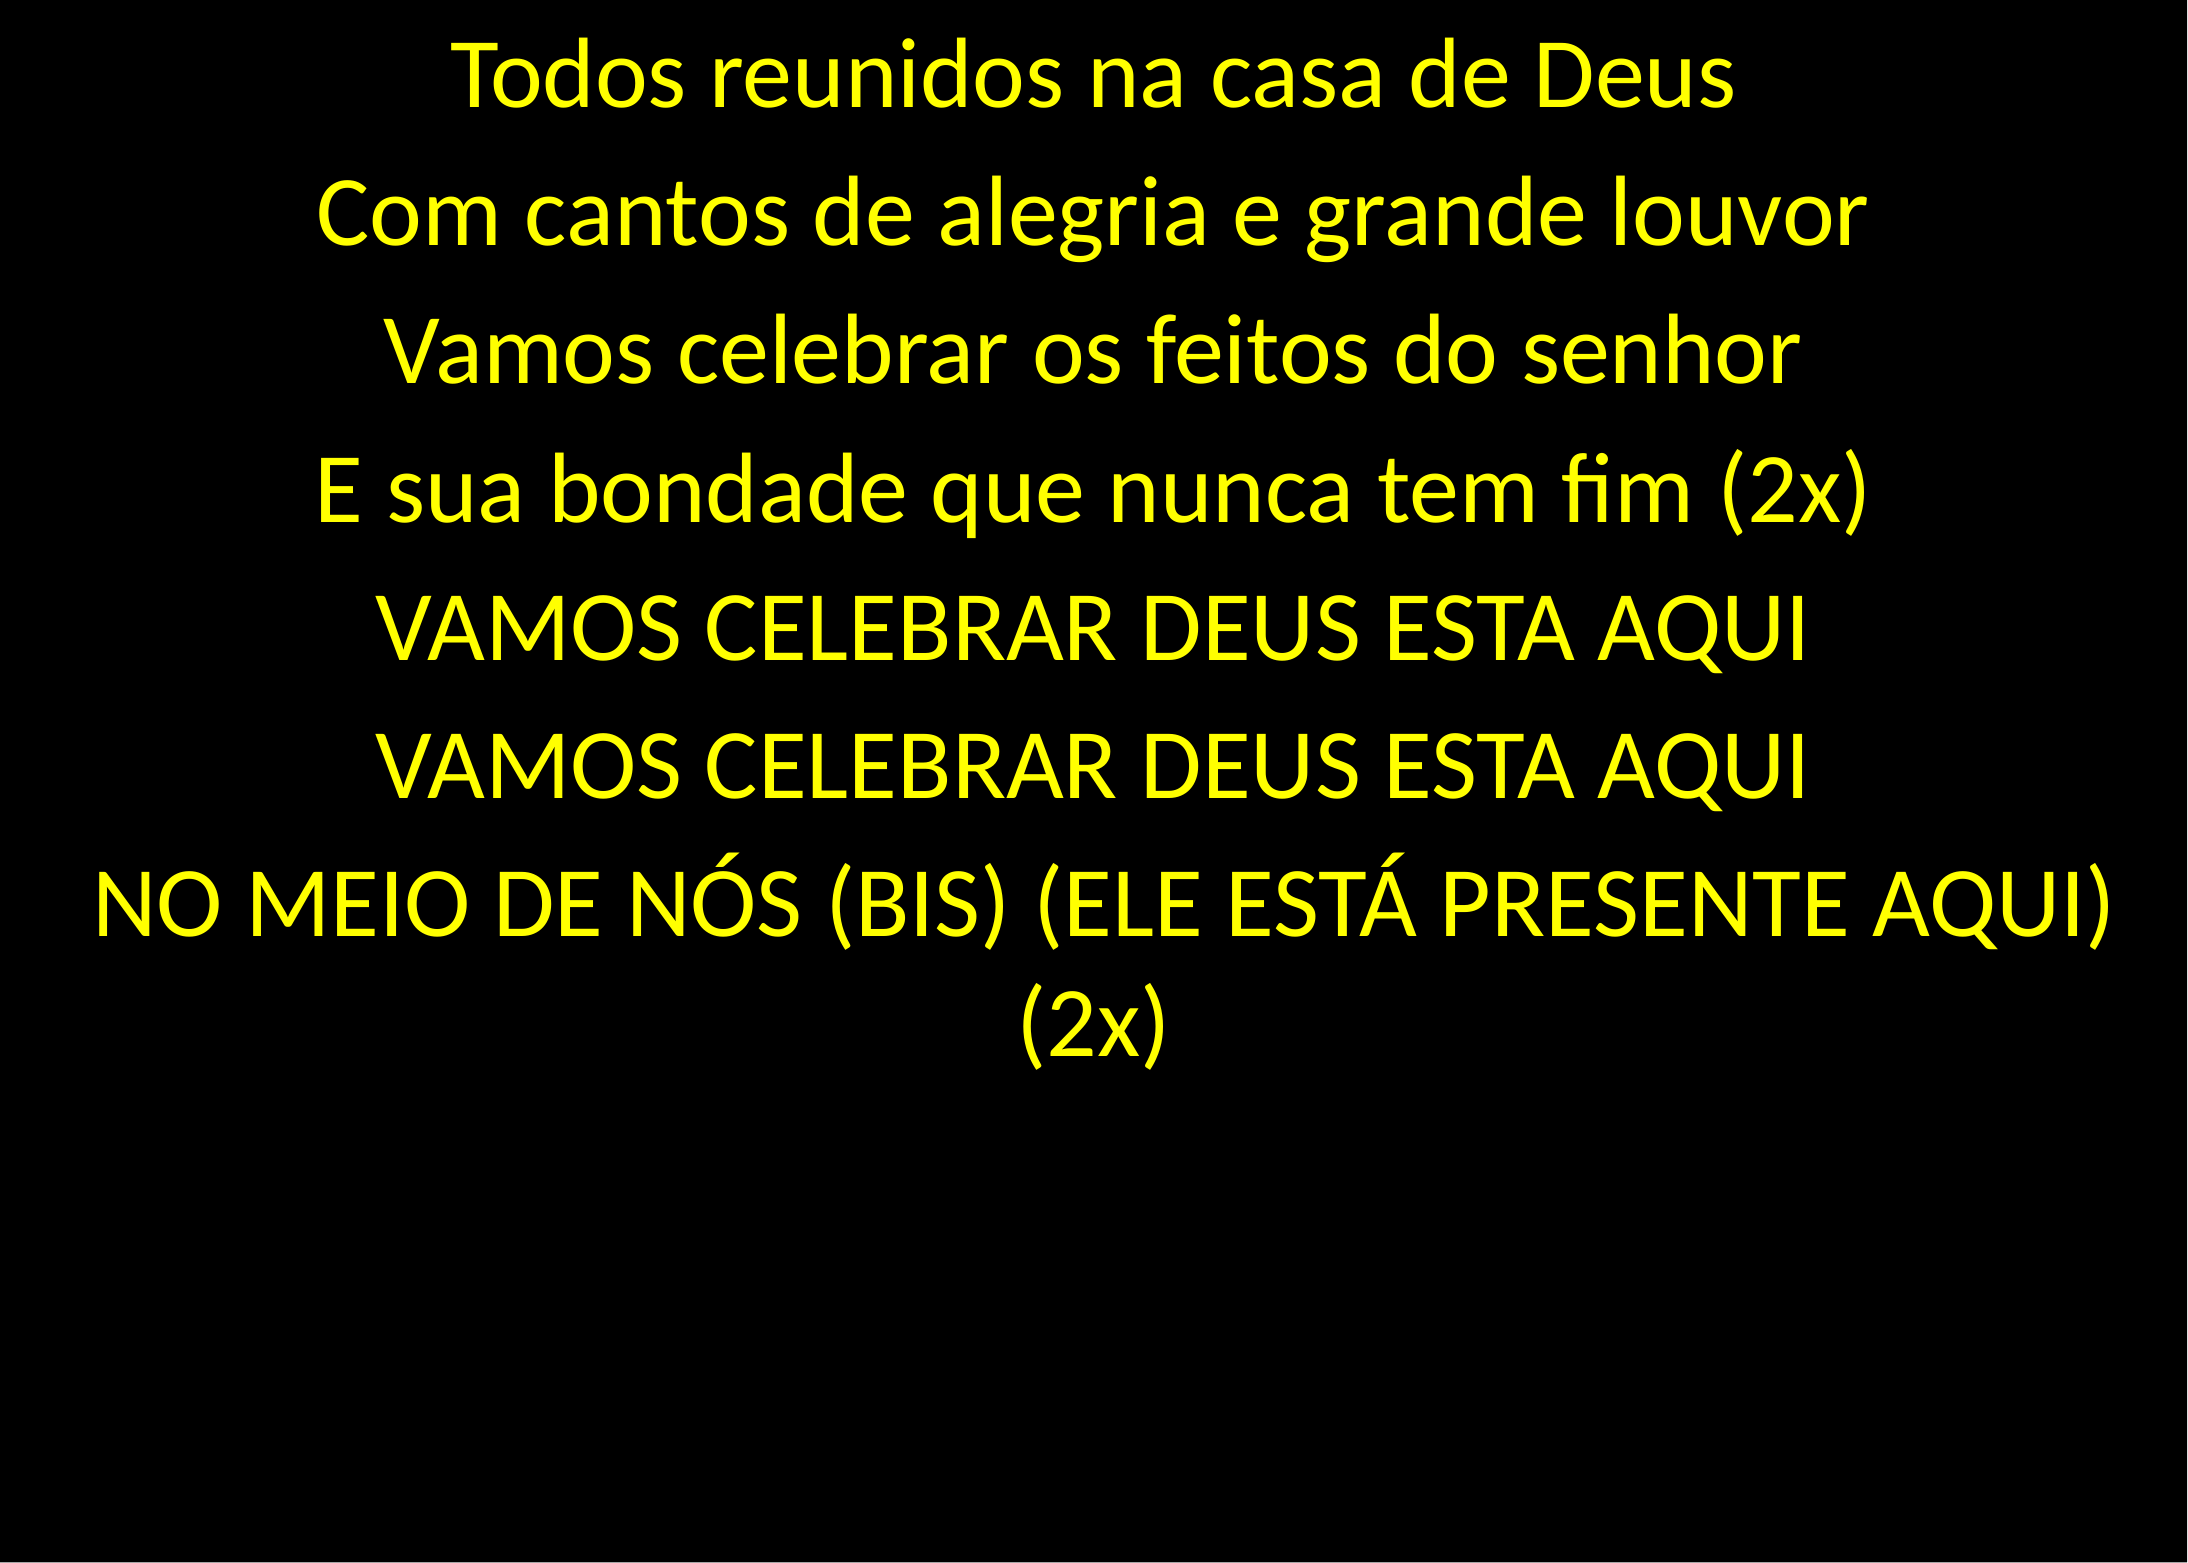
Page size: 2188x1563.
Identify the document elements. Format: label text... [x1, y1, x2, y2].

text_box Todos reunidos na casa de Deus Com cantos de alegria e grande louvor Vamos celebrar os feitos do senhor E sua bondade que nunca tem fim (2x) VAMOS CELEBRAR DEUS ESTA AQUI VAMOS CELEBRAR DEUS ESTA AQUI NO MEIO DE NÓS (BIS) (ELE ESTÁ PRESENTE AQUI) (2x) [0, 0, 2188, 1563]
